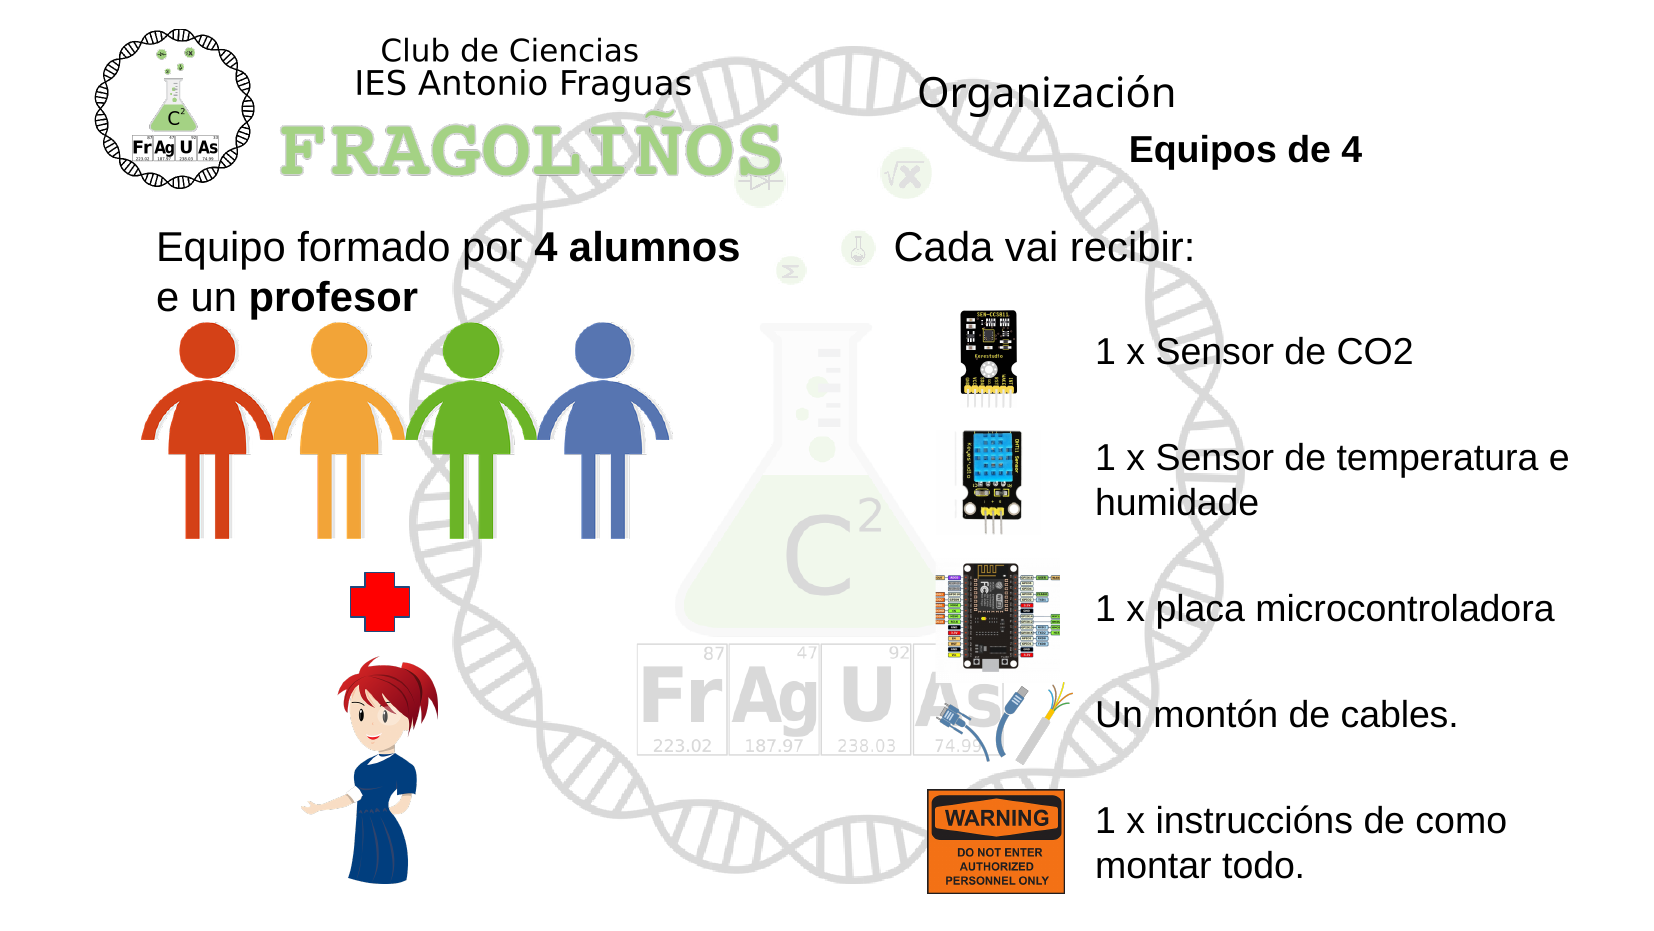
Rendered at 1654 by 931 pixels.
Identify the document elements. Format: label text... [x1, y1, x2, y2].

text_box 1 x Sensor de CO2 [1080, 312, 1485, 388]
text_box 1 x placa microcontroladora [1080, 569, 1573, 645]
text_box Equipos de 4 [902, 118, 1589, 178]
text_box Equipo formado por 4 alumnos e un profesor [141, 204, 782, 335]
text_box 1 x Sensor de temperatura e humidade [1080, 417, 1633, 538]
text_box [350, 572, 410, 632]
text_box 1 x instruccións de como montar todo. [1080, 780, 1573, 901]
text_box Un montón de cables. [1080, 675, 1573, 751]
text_box Organización [902, 58, 1589, 118]
text_box Cada vai recibir: [878, 204, 1519, 285]
picture [82, 29, 1245, 894]
